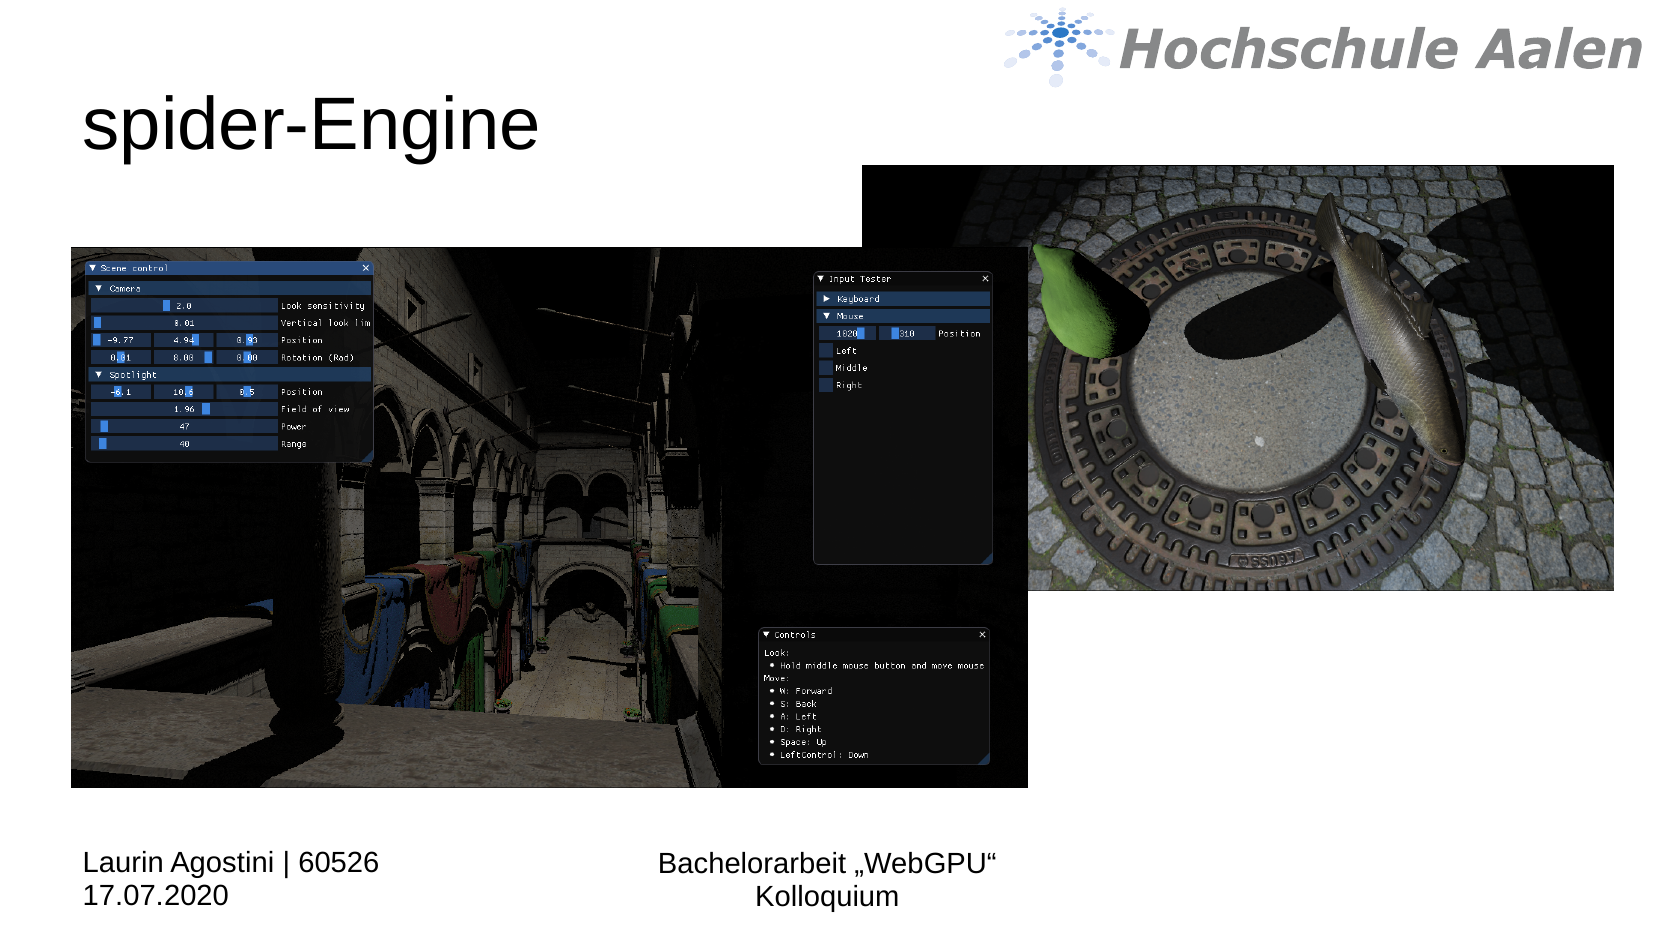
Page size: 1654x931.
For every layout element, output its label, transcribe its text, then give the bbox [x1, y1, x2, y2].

title spider-Engine [82, 47, 1235, 201]
picture [71, 165, 1614, 788]
